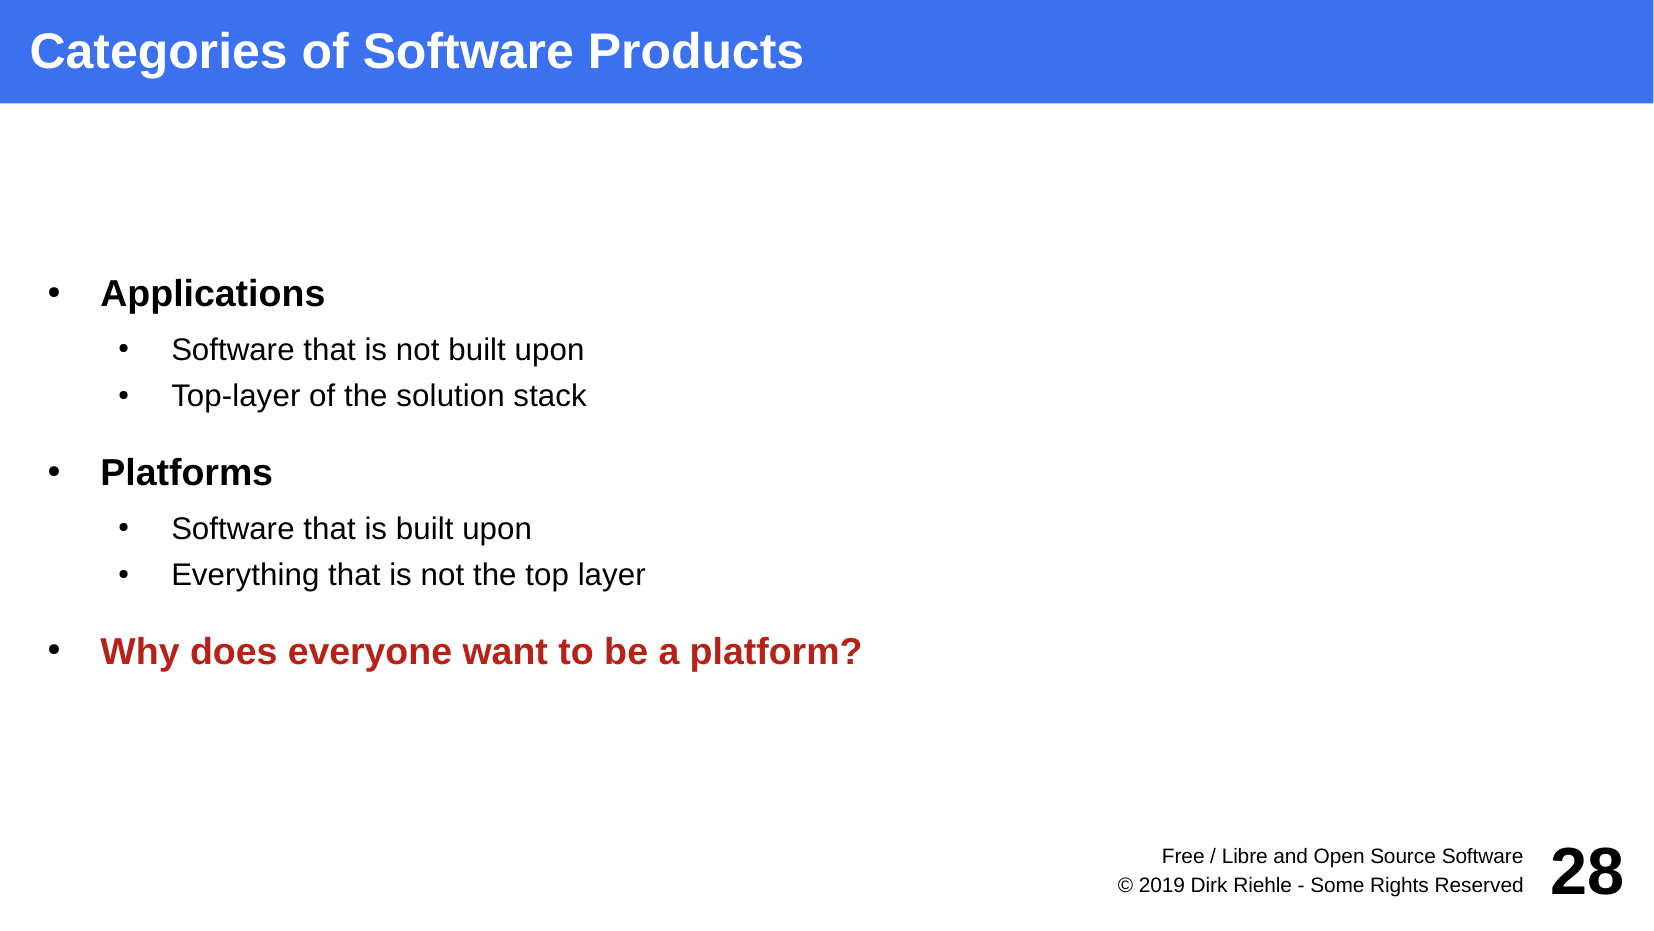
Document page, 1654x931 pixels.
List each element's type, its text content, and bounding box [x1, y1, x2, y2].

list Applications Software that is not built upon Top-layer of the solution stack Platforms Software that is built upon Everything that is not the top layer Why does everyone want to be a platform? [29, 132, 1625, 813]
title Categories of Software Products [0, 0, 1654, 104]
